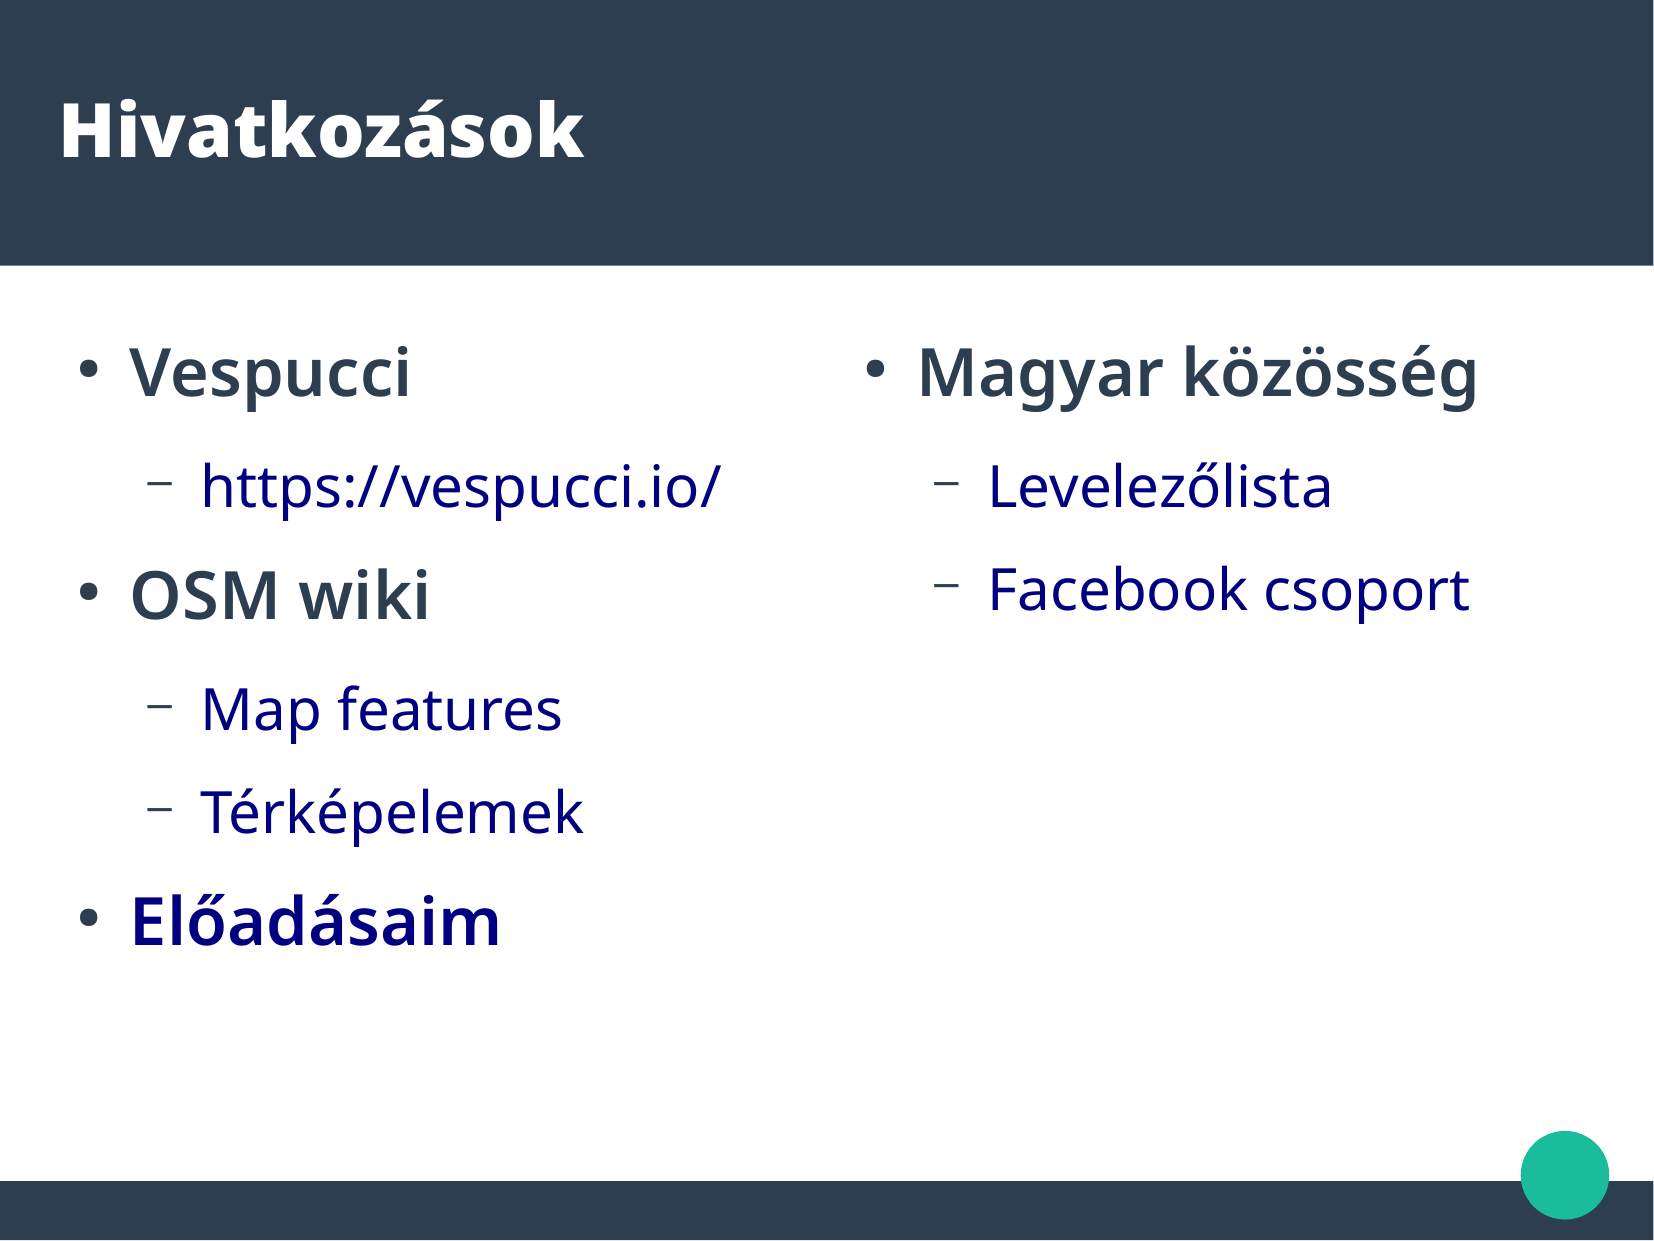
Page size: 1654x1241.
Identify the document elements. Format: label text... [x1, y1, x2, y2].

title Hivatkozások [59, 49, 1595, 207]
list Vespucci https://vespucci.io/ OSM wiki Map features Térképelemek Előadásaim [59, 324, 809, 1152]
list Magyar közösség Levelezőlista Facebook csoport [845, 324, 1596, 1152]
